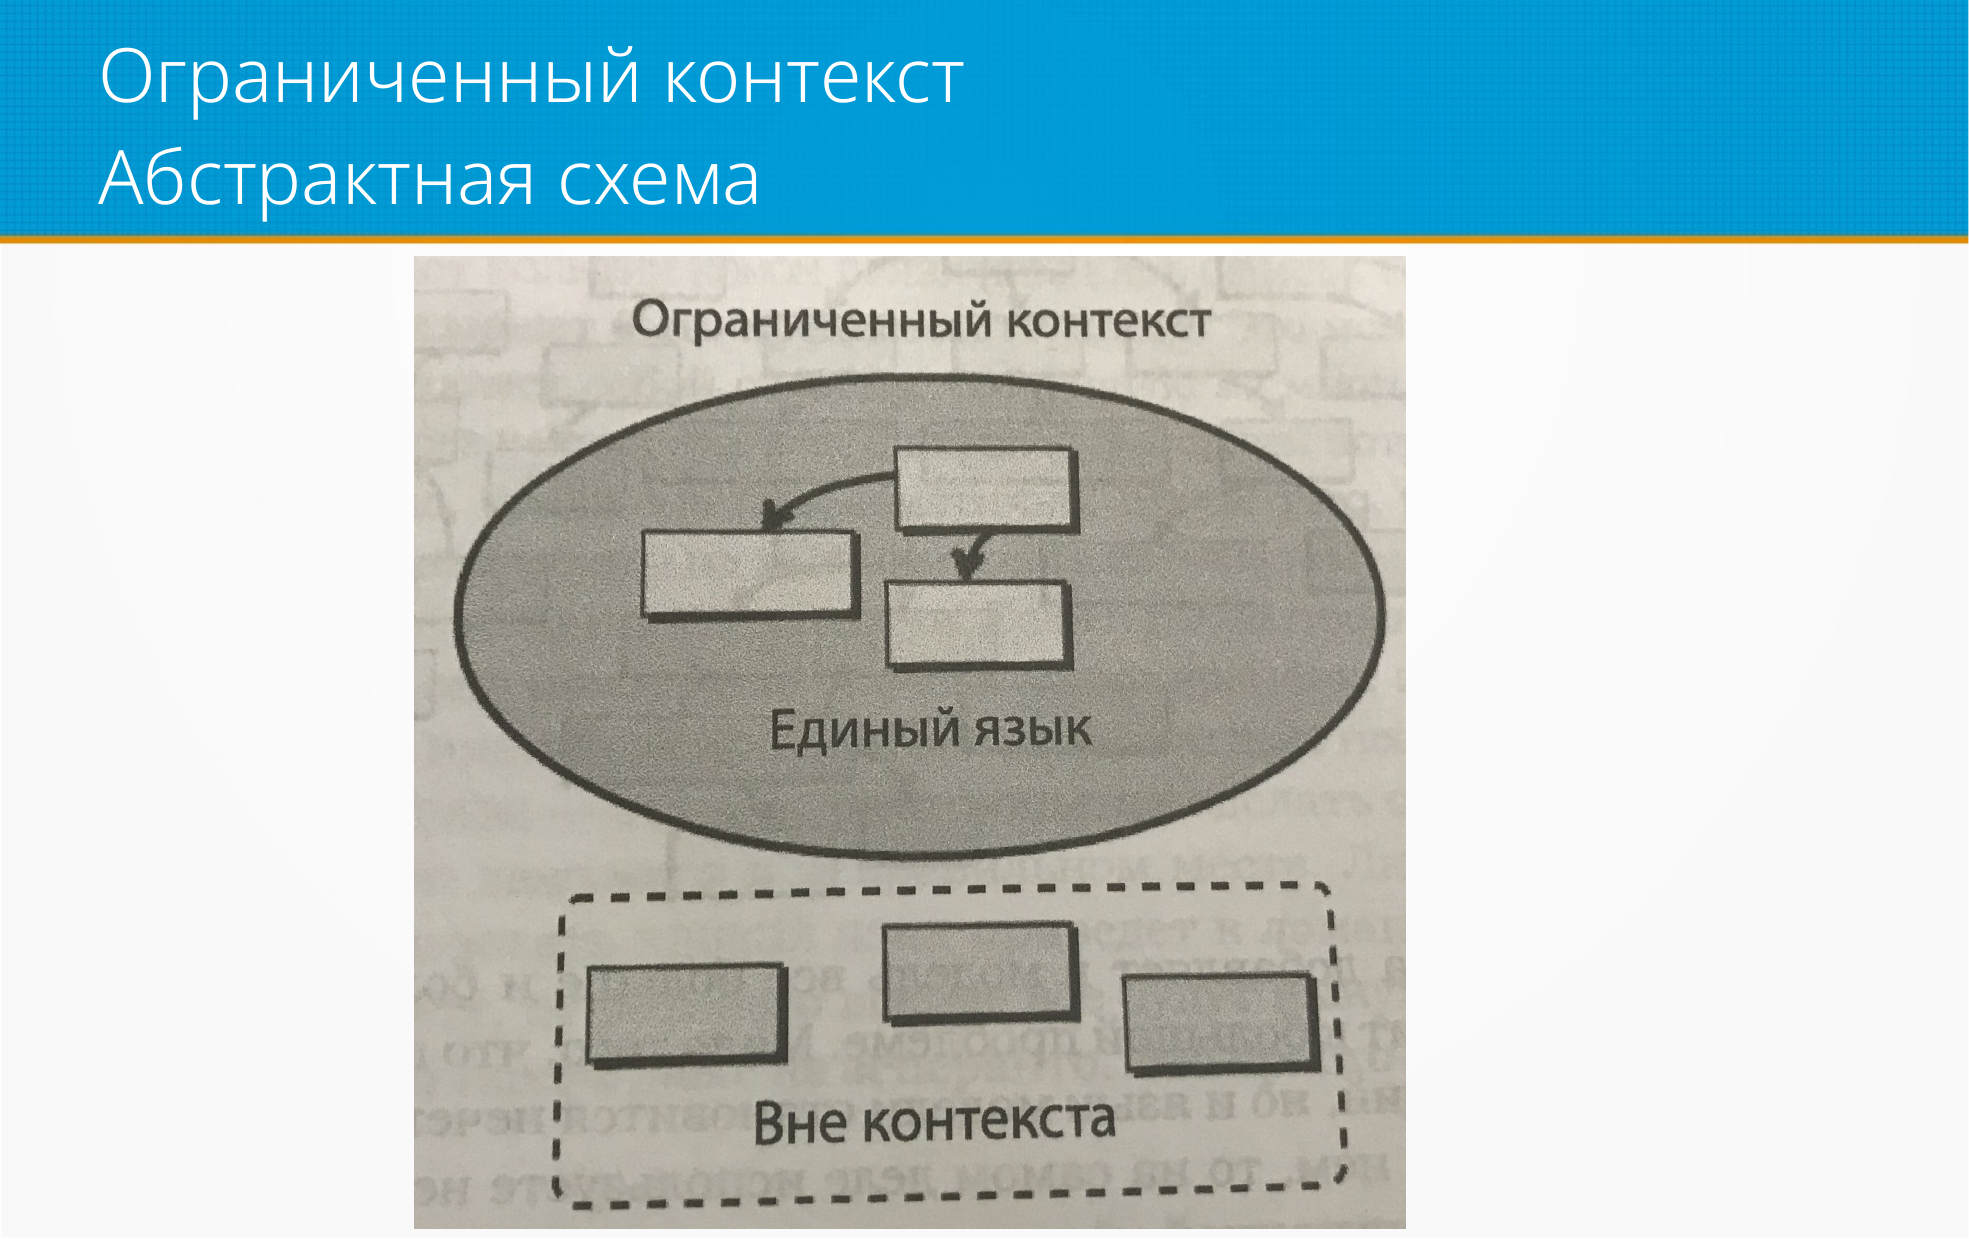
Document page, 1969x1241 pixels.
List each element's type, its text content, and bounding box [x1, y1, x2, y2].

title Ограниченный контекст Абстрактная схема [98, 19, 1870, 227]
picture [0, 233, 1969, 1241]
